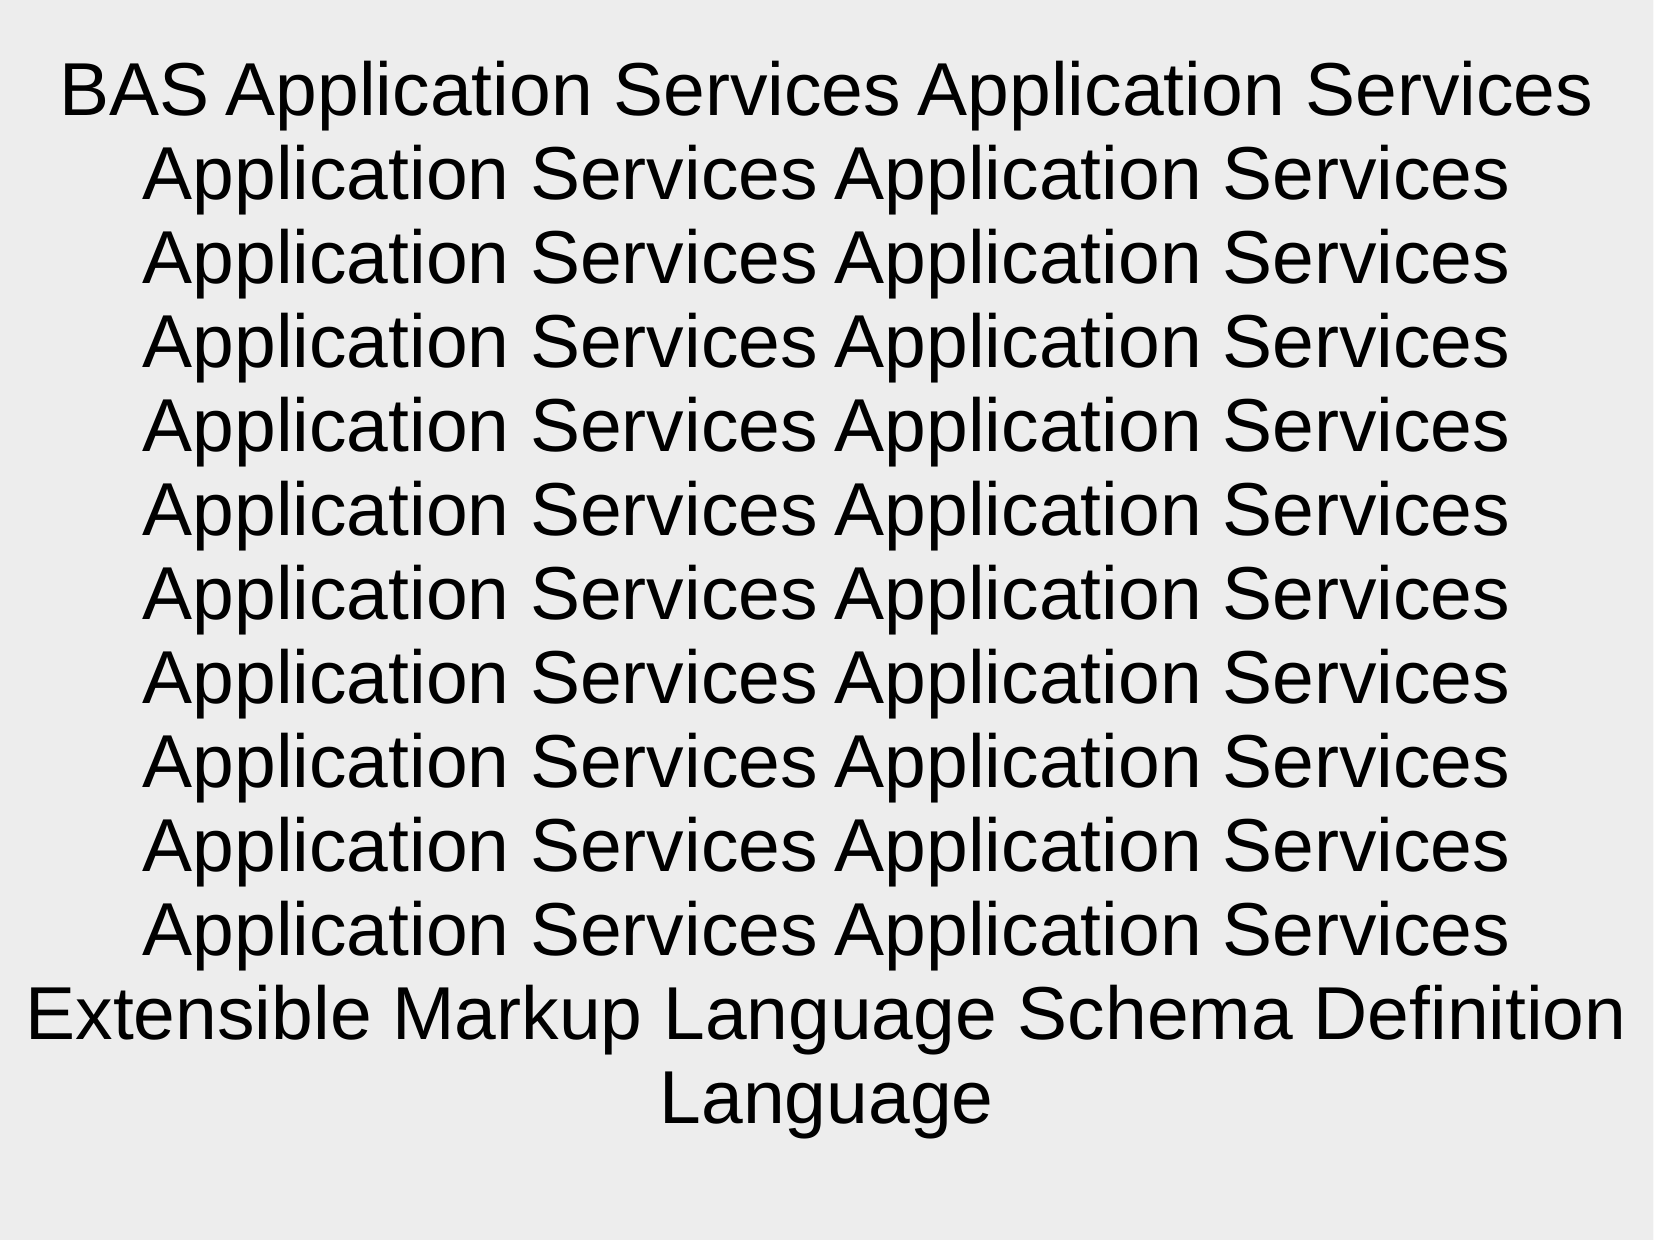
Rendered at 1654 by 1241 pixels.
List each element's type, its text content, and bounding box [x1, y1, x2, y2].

text_box BAS Application Services Application Services Application Services Application Services Application Services Application Services Application Services Application Services Application Services Application Services Application Services Application Services Application Services Application Services Application Services Application Services Application Services Application Services Application Services Application Services Application Services Application Services Extensible Markup Language Schema Definition Language [0, 40, 1654, 1141]
